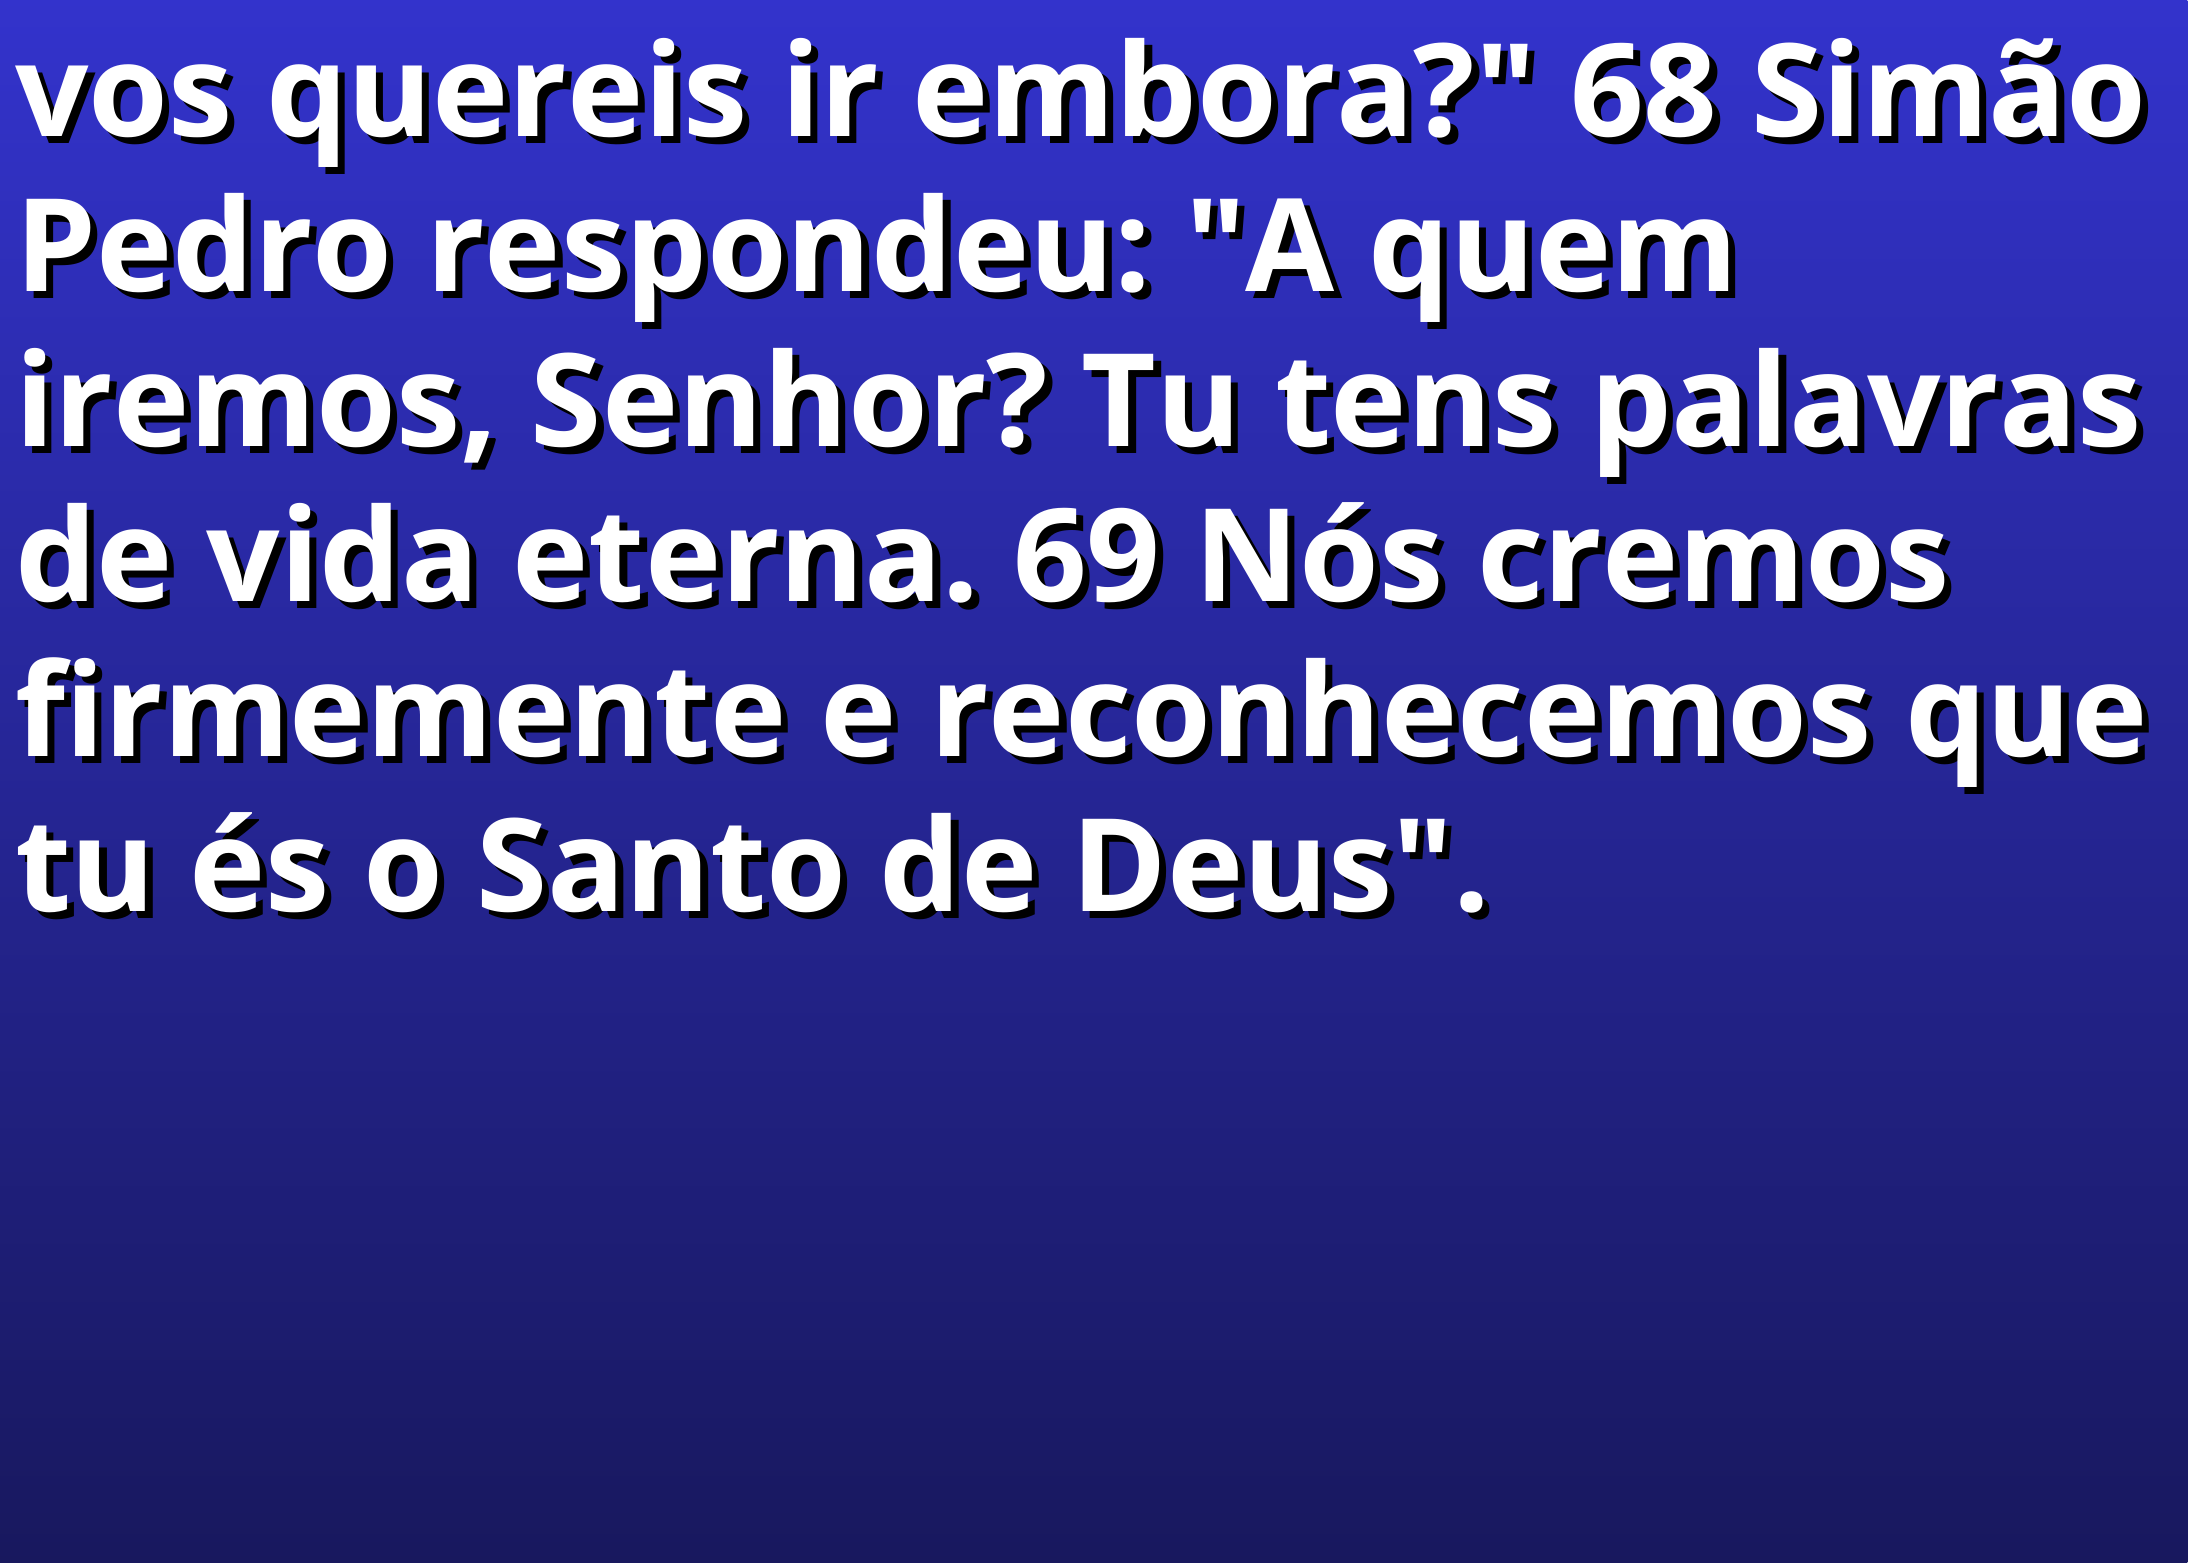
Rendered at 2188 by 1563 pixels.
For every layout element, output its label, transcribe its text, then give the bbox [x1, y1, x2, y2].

text_box vos quereis ir embora?" 68 Simão Pedro respondeu: "A quem iremos, Senhor? Tu tens palavras de vida eterna. 69 Nós cremos firmemente e reconhecemos que tu és o Santo de Deus". [0, 0, 2188, 1100]
